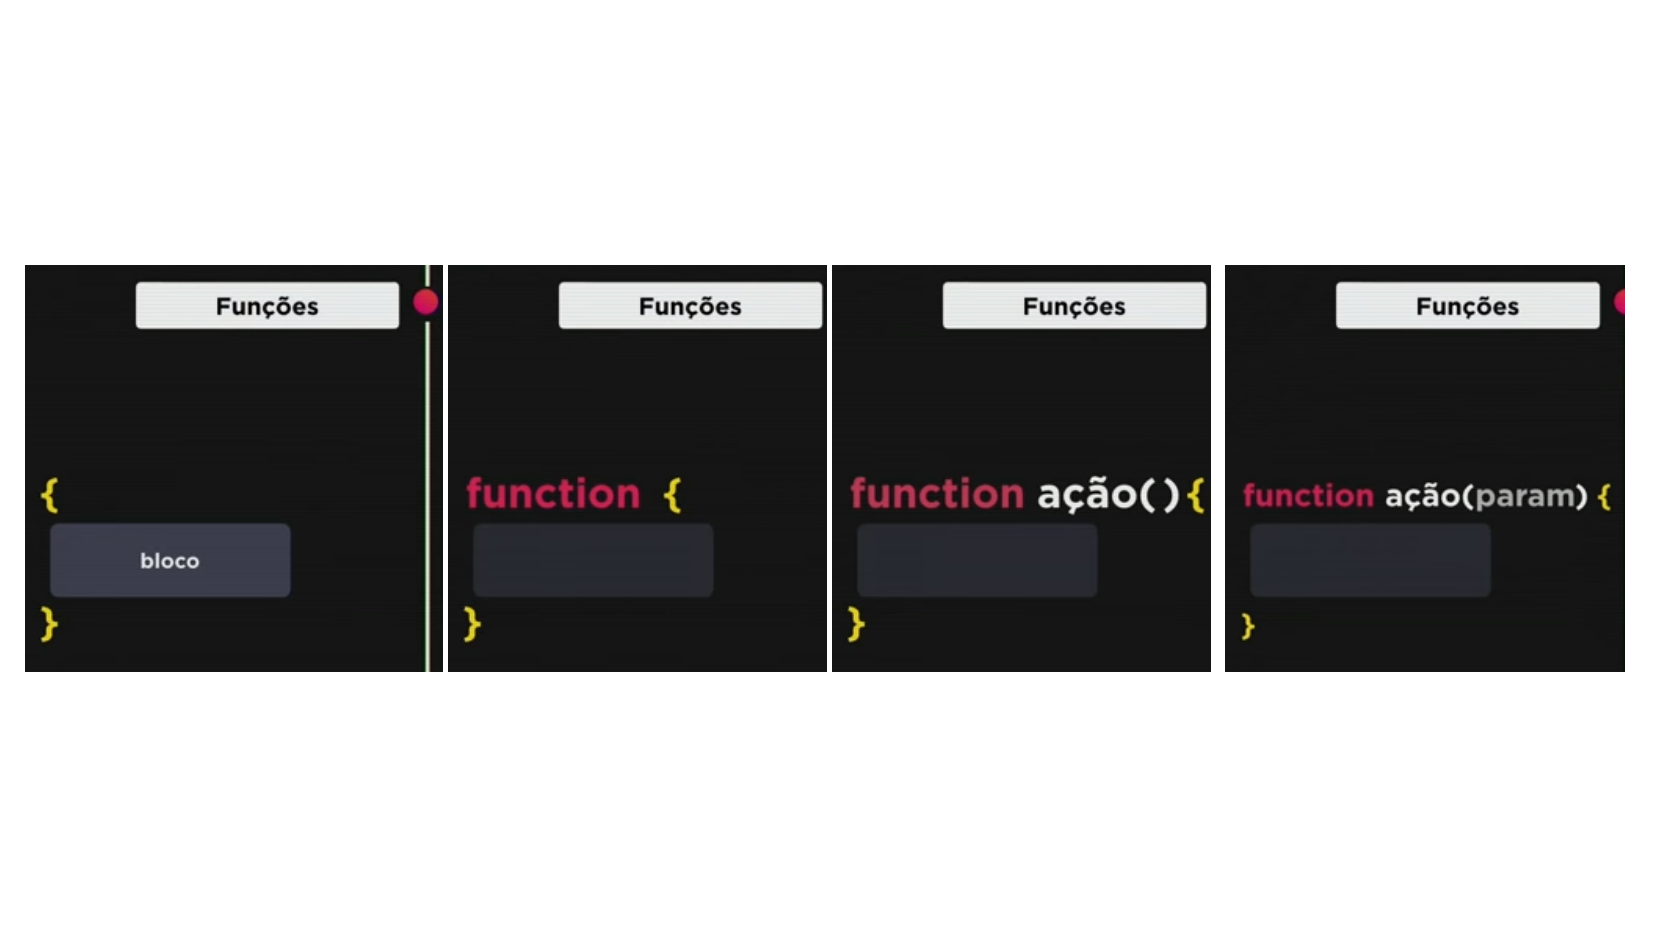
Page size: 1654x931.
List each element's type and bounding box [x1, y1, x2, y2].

picture [25, 265, 443, 672]
picture [1225, 265, 1625, 672]
picture [448, 265, 827, 672]
picture [832, 265, 1211, 672]
